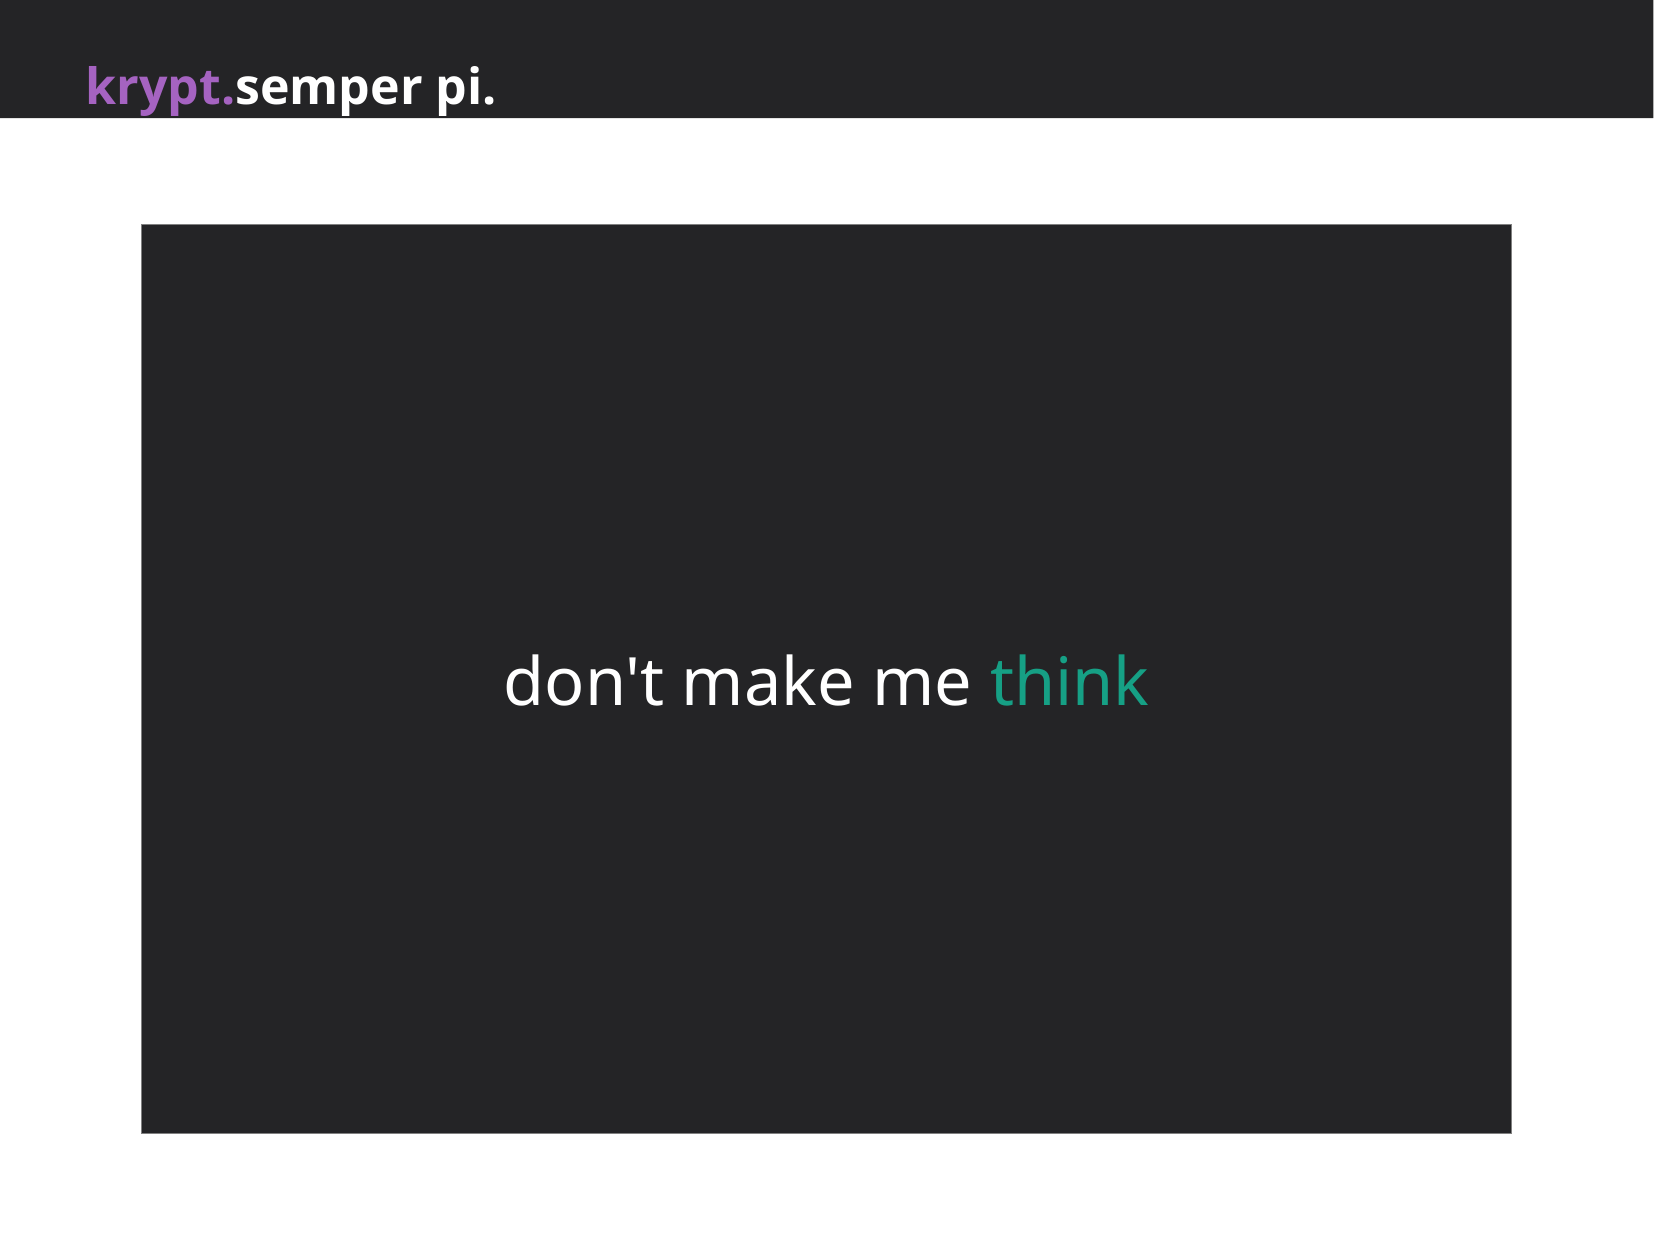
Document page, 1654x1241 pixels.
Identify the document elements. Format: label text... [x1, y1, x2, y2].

text_box krypt.semper pi. [70, 43, 544, 119]
text_box [0, 0, 1654, 119]
text_box don't make me think [141, 224, 1512, 1134]
